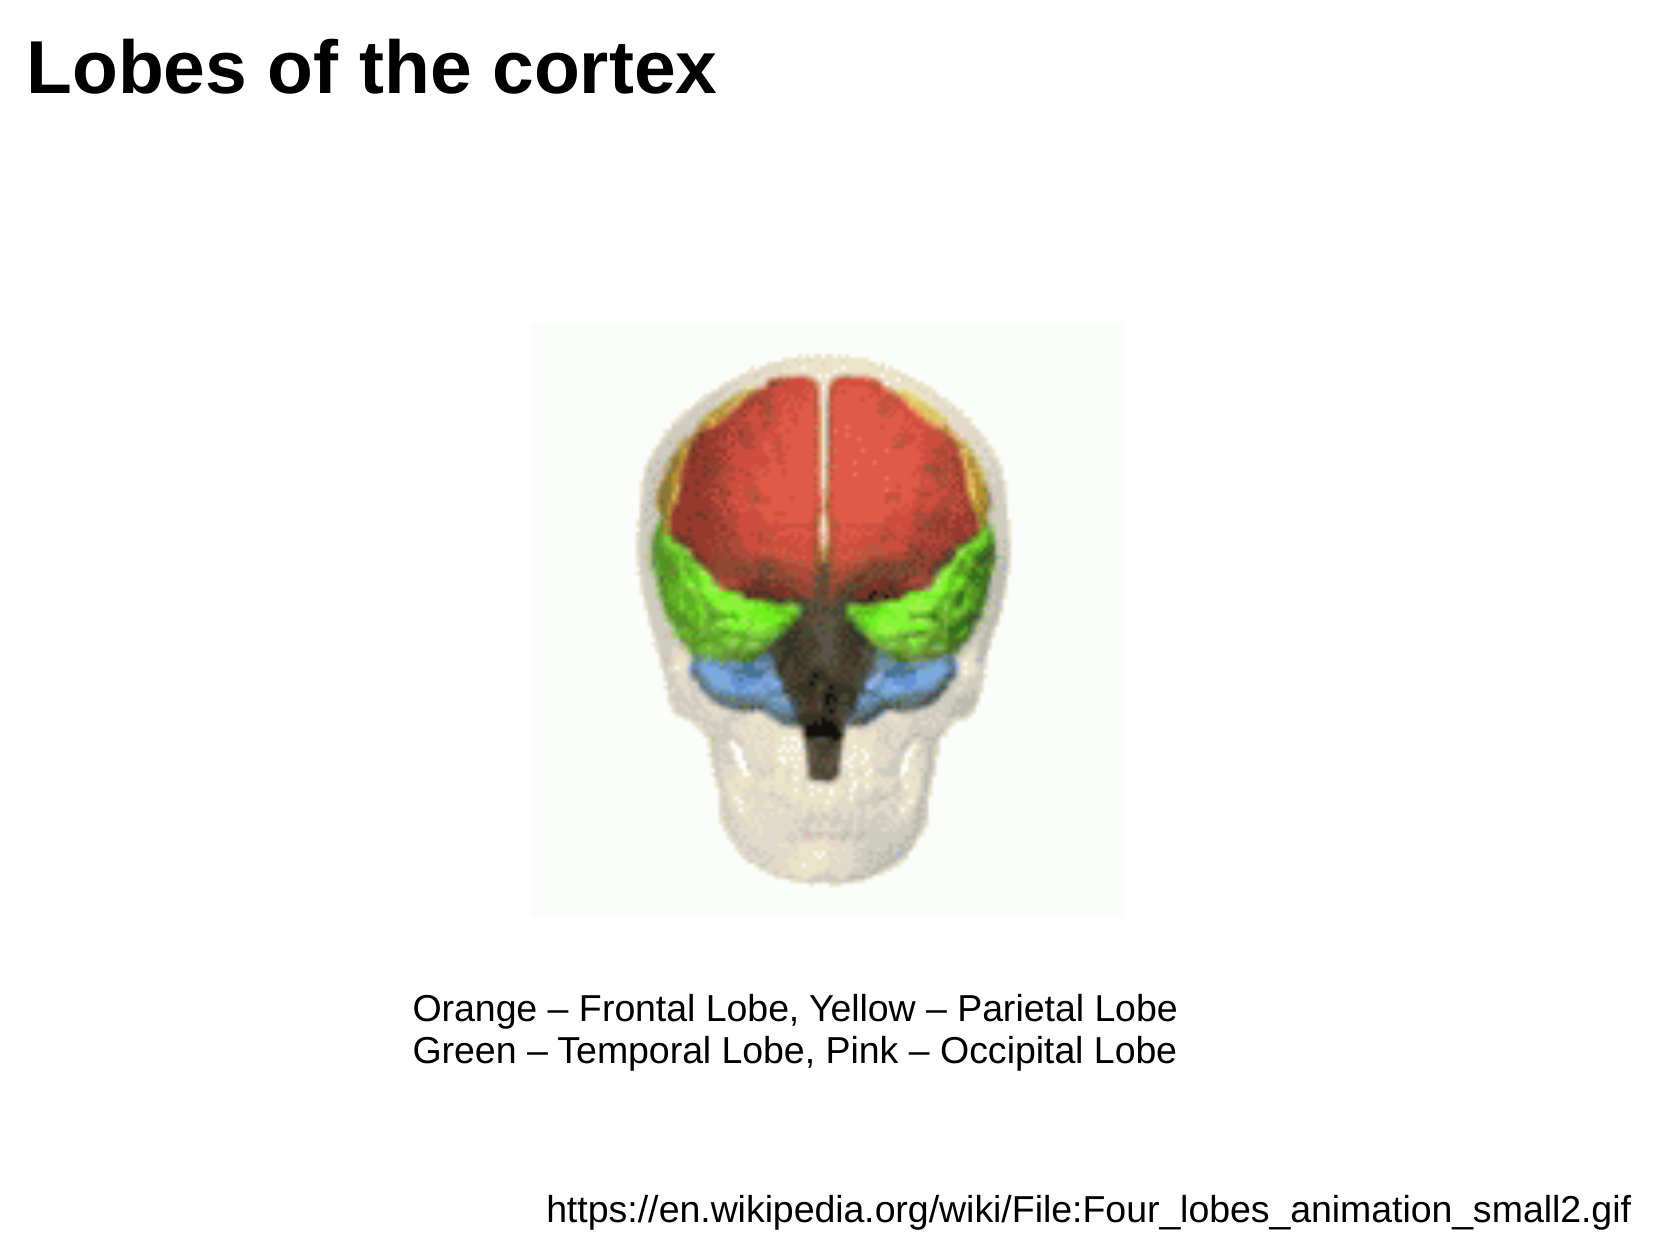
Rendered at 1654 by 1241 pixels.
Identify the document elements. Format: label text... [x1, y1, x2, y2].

text_box Lobes of the cortex [11, 17, 733, 117]
text_box Orange – Frontal Lobe, Yellow – Parietal Lobe Green – Temporal Lobe, Pink – Occipital Lobe [397, 979, 1270, 1079]
picture [531, 324, 1123, 916]
text_box https://en.wikipedia.org/wiki/File:Four_lobes_animation_small2.gif [531, 1181, 1647, 1238]
